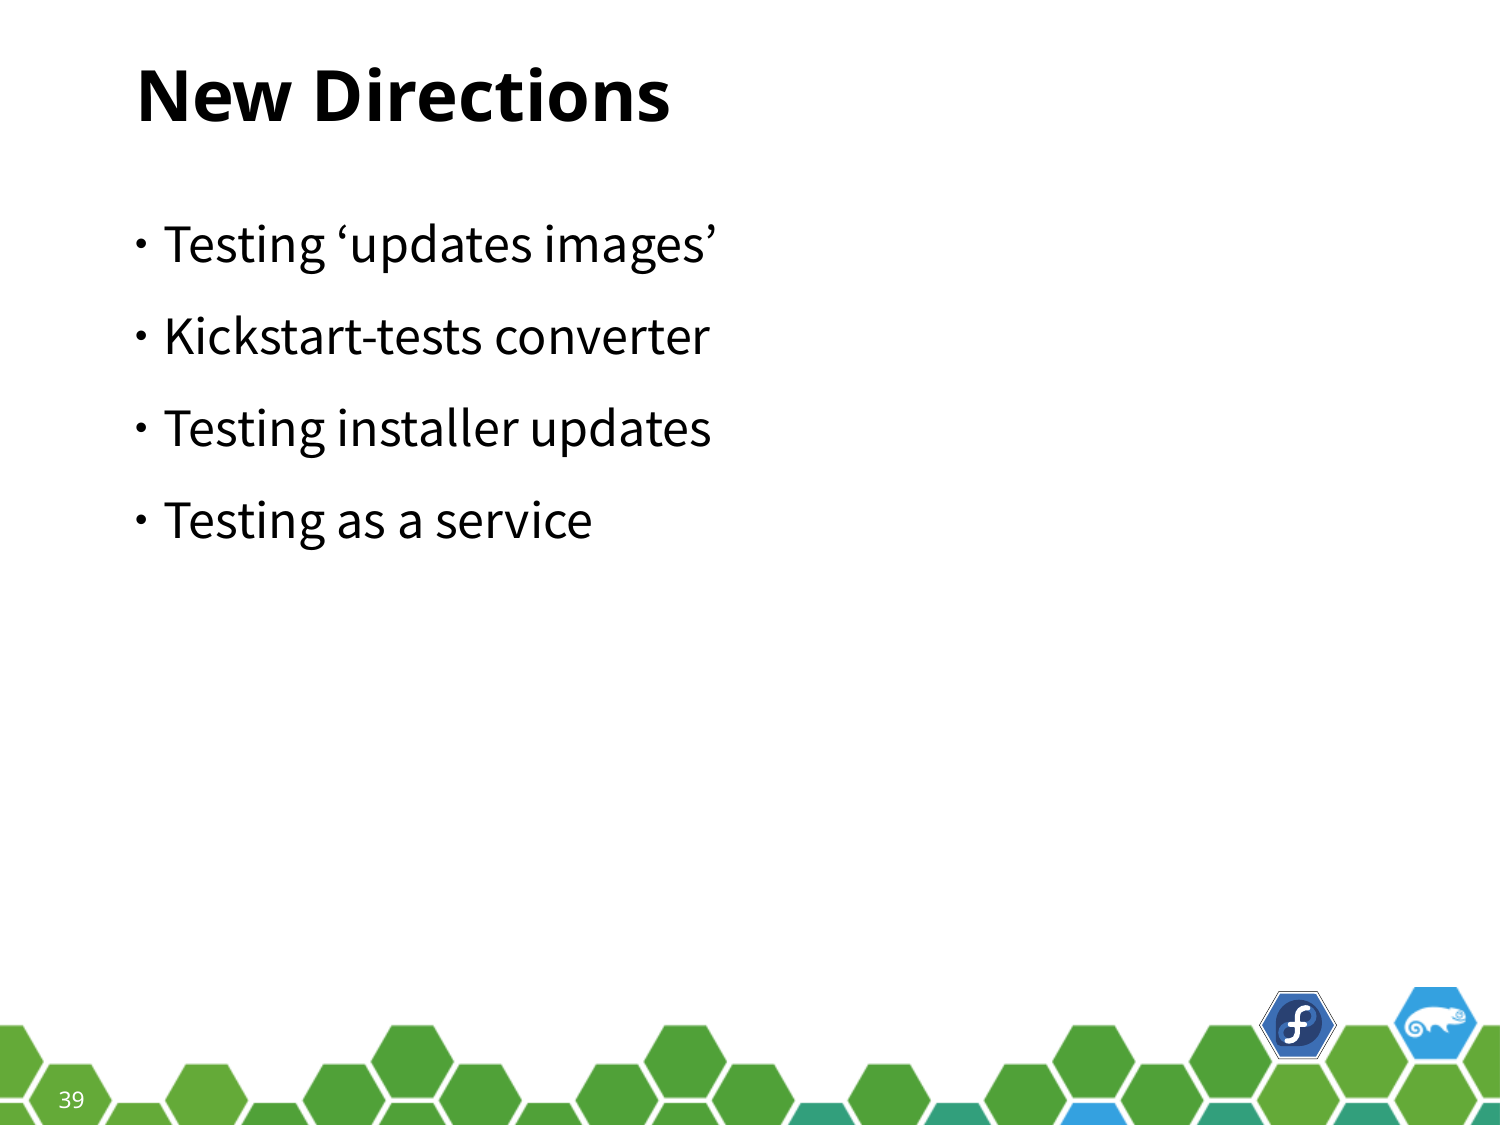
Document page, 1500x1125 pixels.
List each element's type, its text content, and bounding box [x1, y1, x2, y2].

list Testing ‘updates images’ Kickstart-tests converter Testing installer updates Testing as a service [135, 208, 1372, 862]
title New Directions [135, 12, 1372, 175]
picture [0, 987, 1500, 1125]
